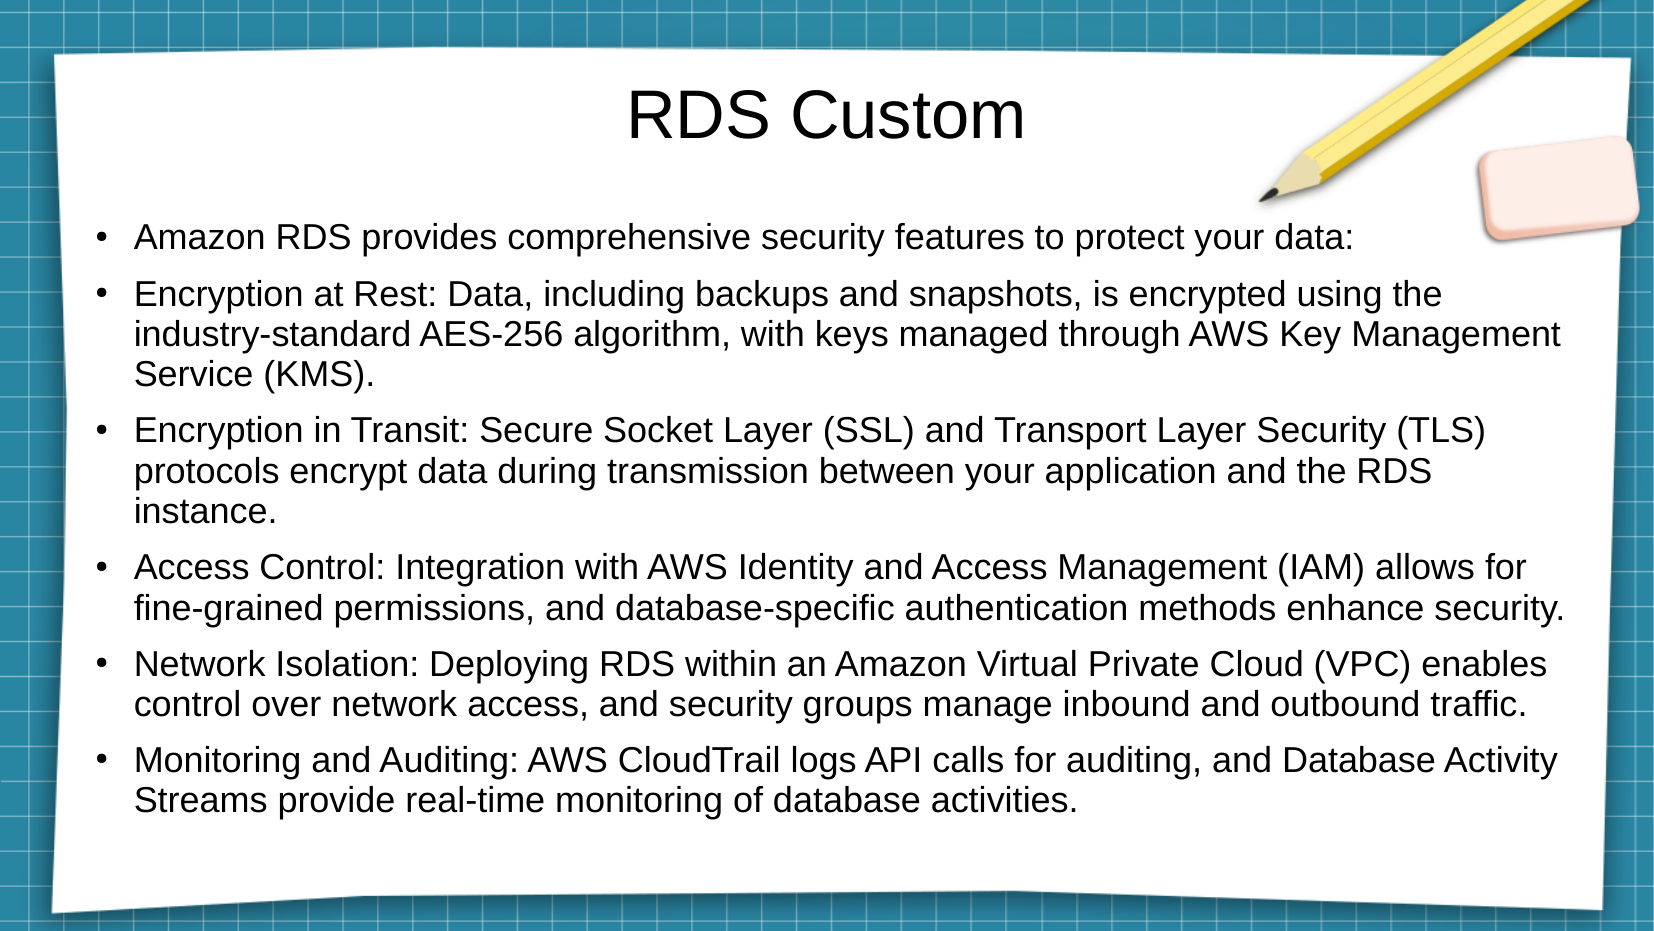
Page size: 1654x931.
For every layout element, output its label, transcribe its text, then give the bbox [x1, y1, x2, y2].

list Amazon RDS provides comprehensive security features to protect your data: Encryption at Rest: Data, including backups and snapshots, is encrypted using the industry-standard AES-256 algorithm, with keys managed through AWS Key Management Service (KMS). Encryption in Transit: Secure Socket Layer (SSL) and Transport Layer Security (TLS) protocols encrypt data during transmission between your application and the RDS instance. Access Control: Integration with AWS Identity and Access Management (IAM) allows for fine-grained permissions, and database-specific authentication methods enhance security. Network Isolation: Deploying RDS within an Amazon Virtual Private Cloud (VPC) enables control over network access, and security groups manage inbound and outbound traffic. Monitoring and Auditing: AWS CloudTrail logs API calls for auditing, and Database Activity Streams provide real-time monitoring of database activities. [82, 217, 1571, 863]
picture [0, 0, 1654, 931]
title RDS Custom [82, 37, 1571, 193]
